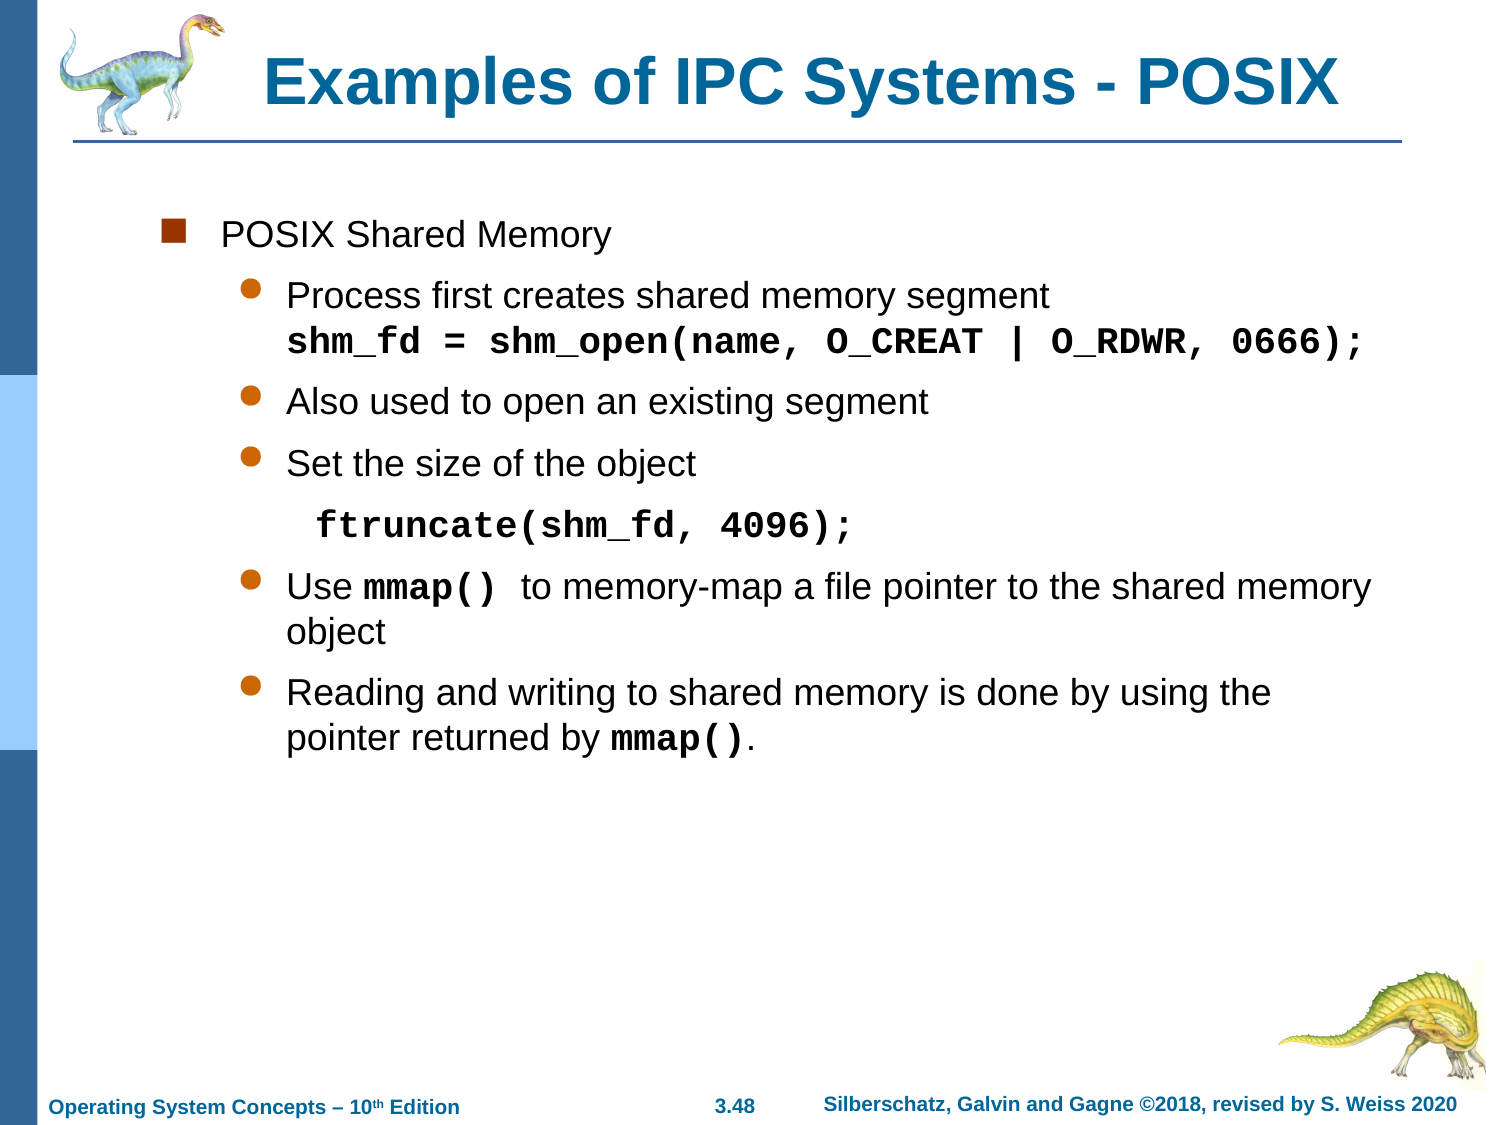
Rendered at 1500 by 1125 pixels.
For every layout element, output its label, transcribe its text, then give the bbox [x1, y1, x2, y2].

list POSIX Shared Memory Process first creates shared memory segment shm_fd = shm_open(name, O_CREAT | O_RDWR, 0666); Also used to open an existing segment Set the size of the object ftruncate(shm_fd, 4096); Use mmap() to memory-map a file pointer to the shared memory object Reading and writing to shared memory is done by using the pointer returned by mmap(). [149, 202, 1393, 946]
picture [1140, 1096, 1148, 1101]
picture [46, 0, 243, 149]
picture [1275, 959, 1486, 1090]
title Examples of IPC Systems - POSIX [158, 30, 1447, 126]
